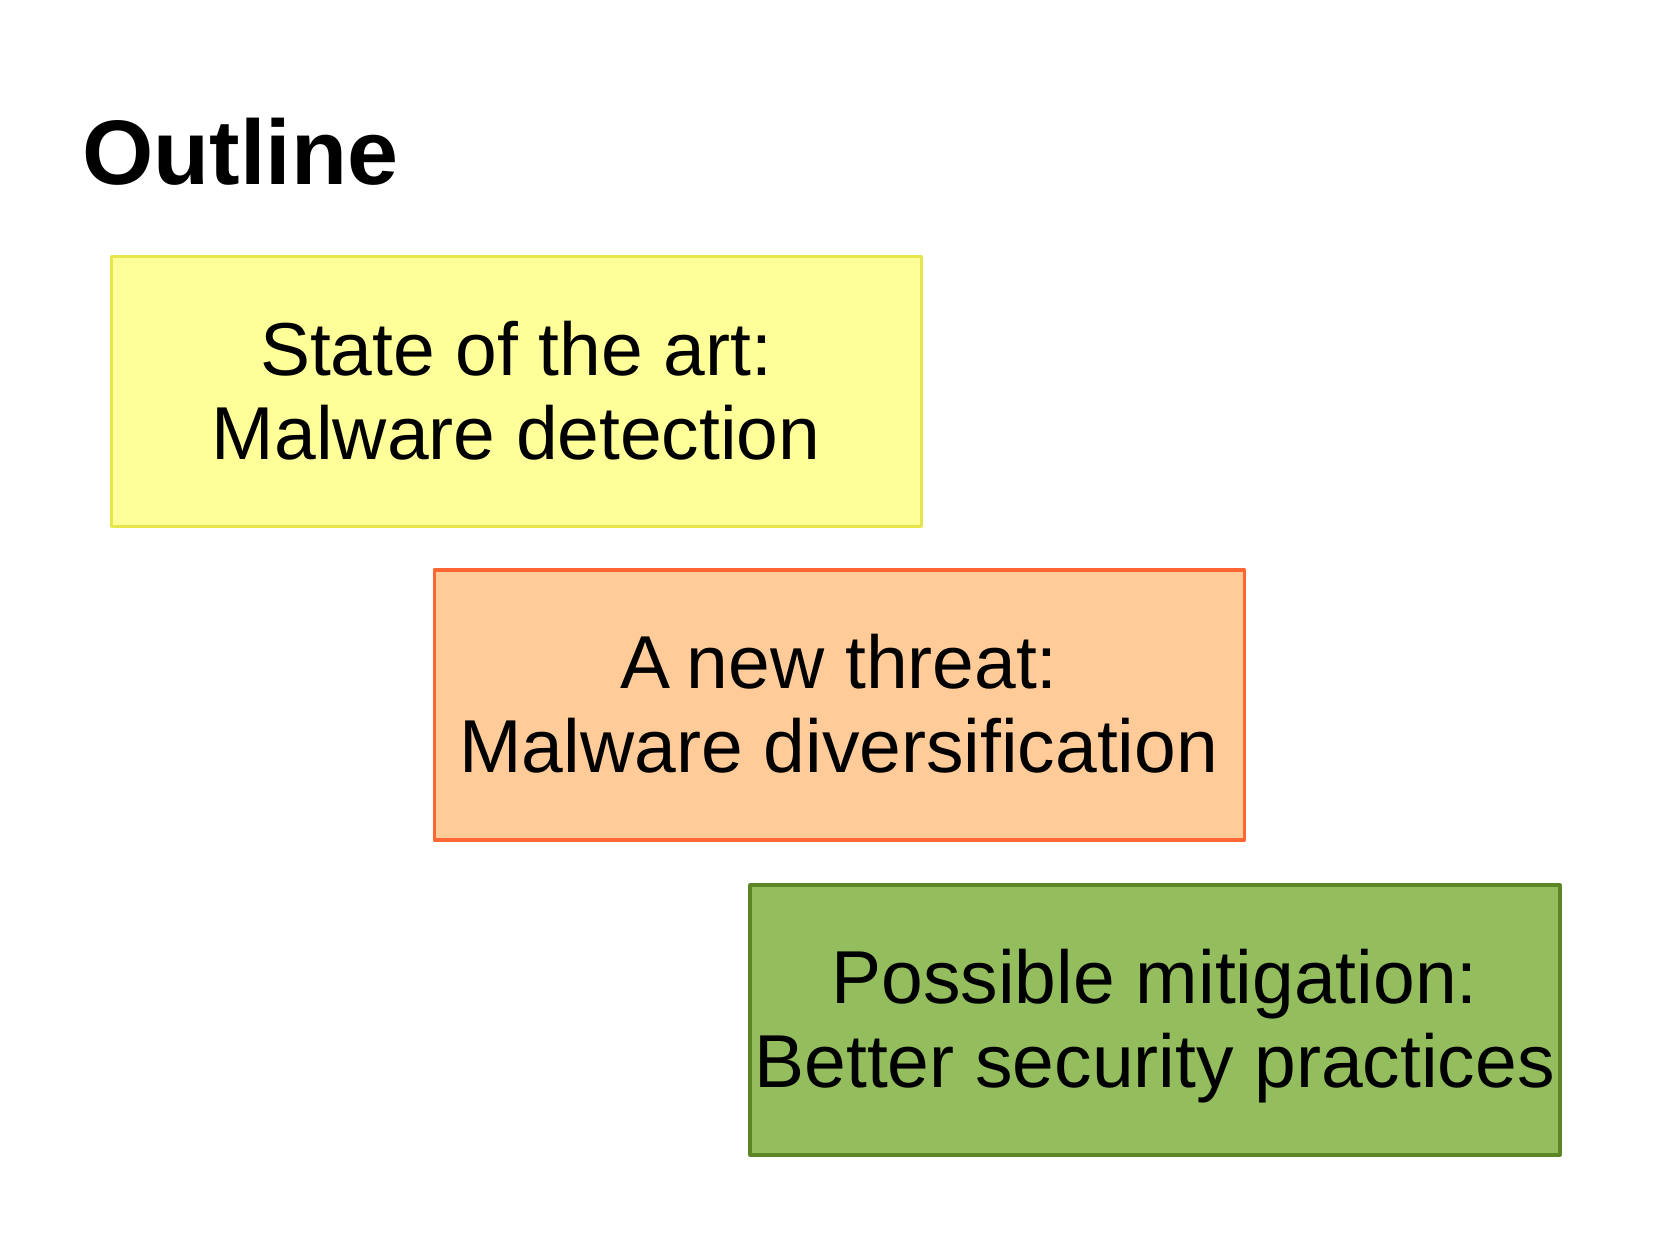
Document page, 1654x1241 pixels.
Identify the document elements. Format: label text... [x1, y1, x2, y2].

text_box Possible mitigation: Better security practices [750, 885, 1561, 1156]
title Outline [82, 49, 1571, 257]
text_box A new threat: Malware diversification [434, 570, 1245, 841]
text_box State of the art: Malware detection [111, 256, 922, 527]
